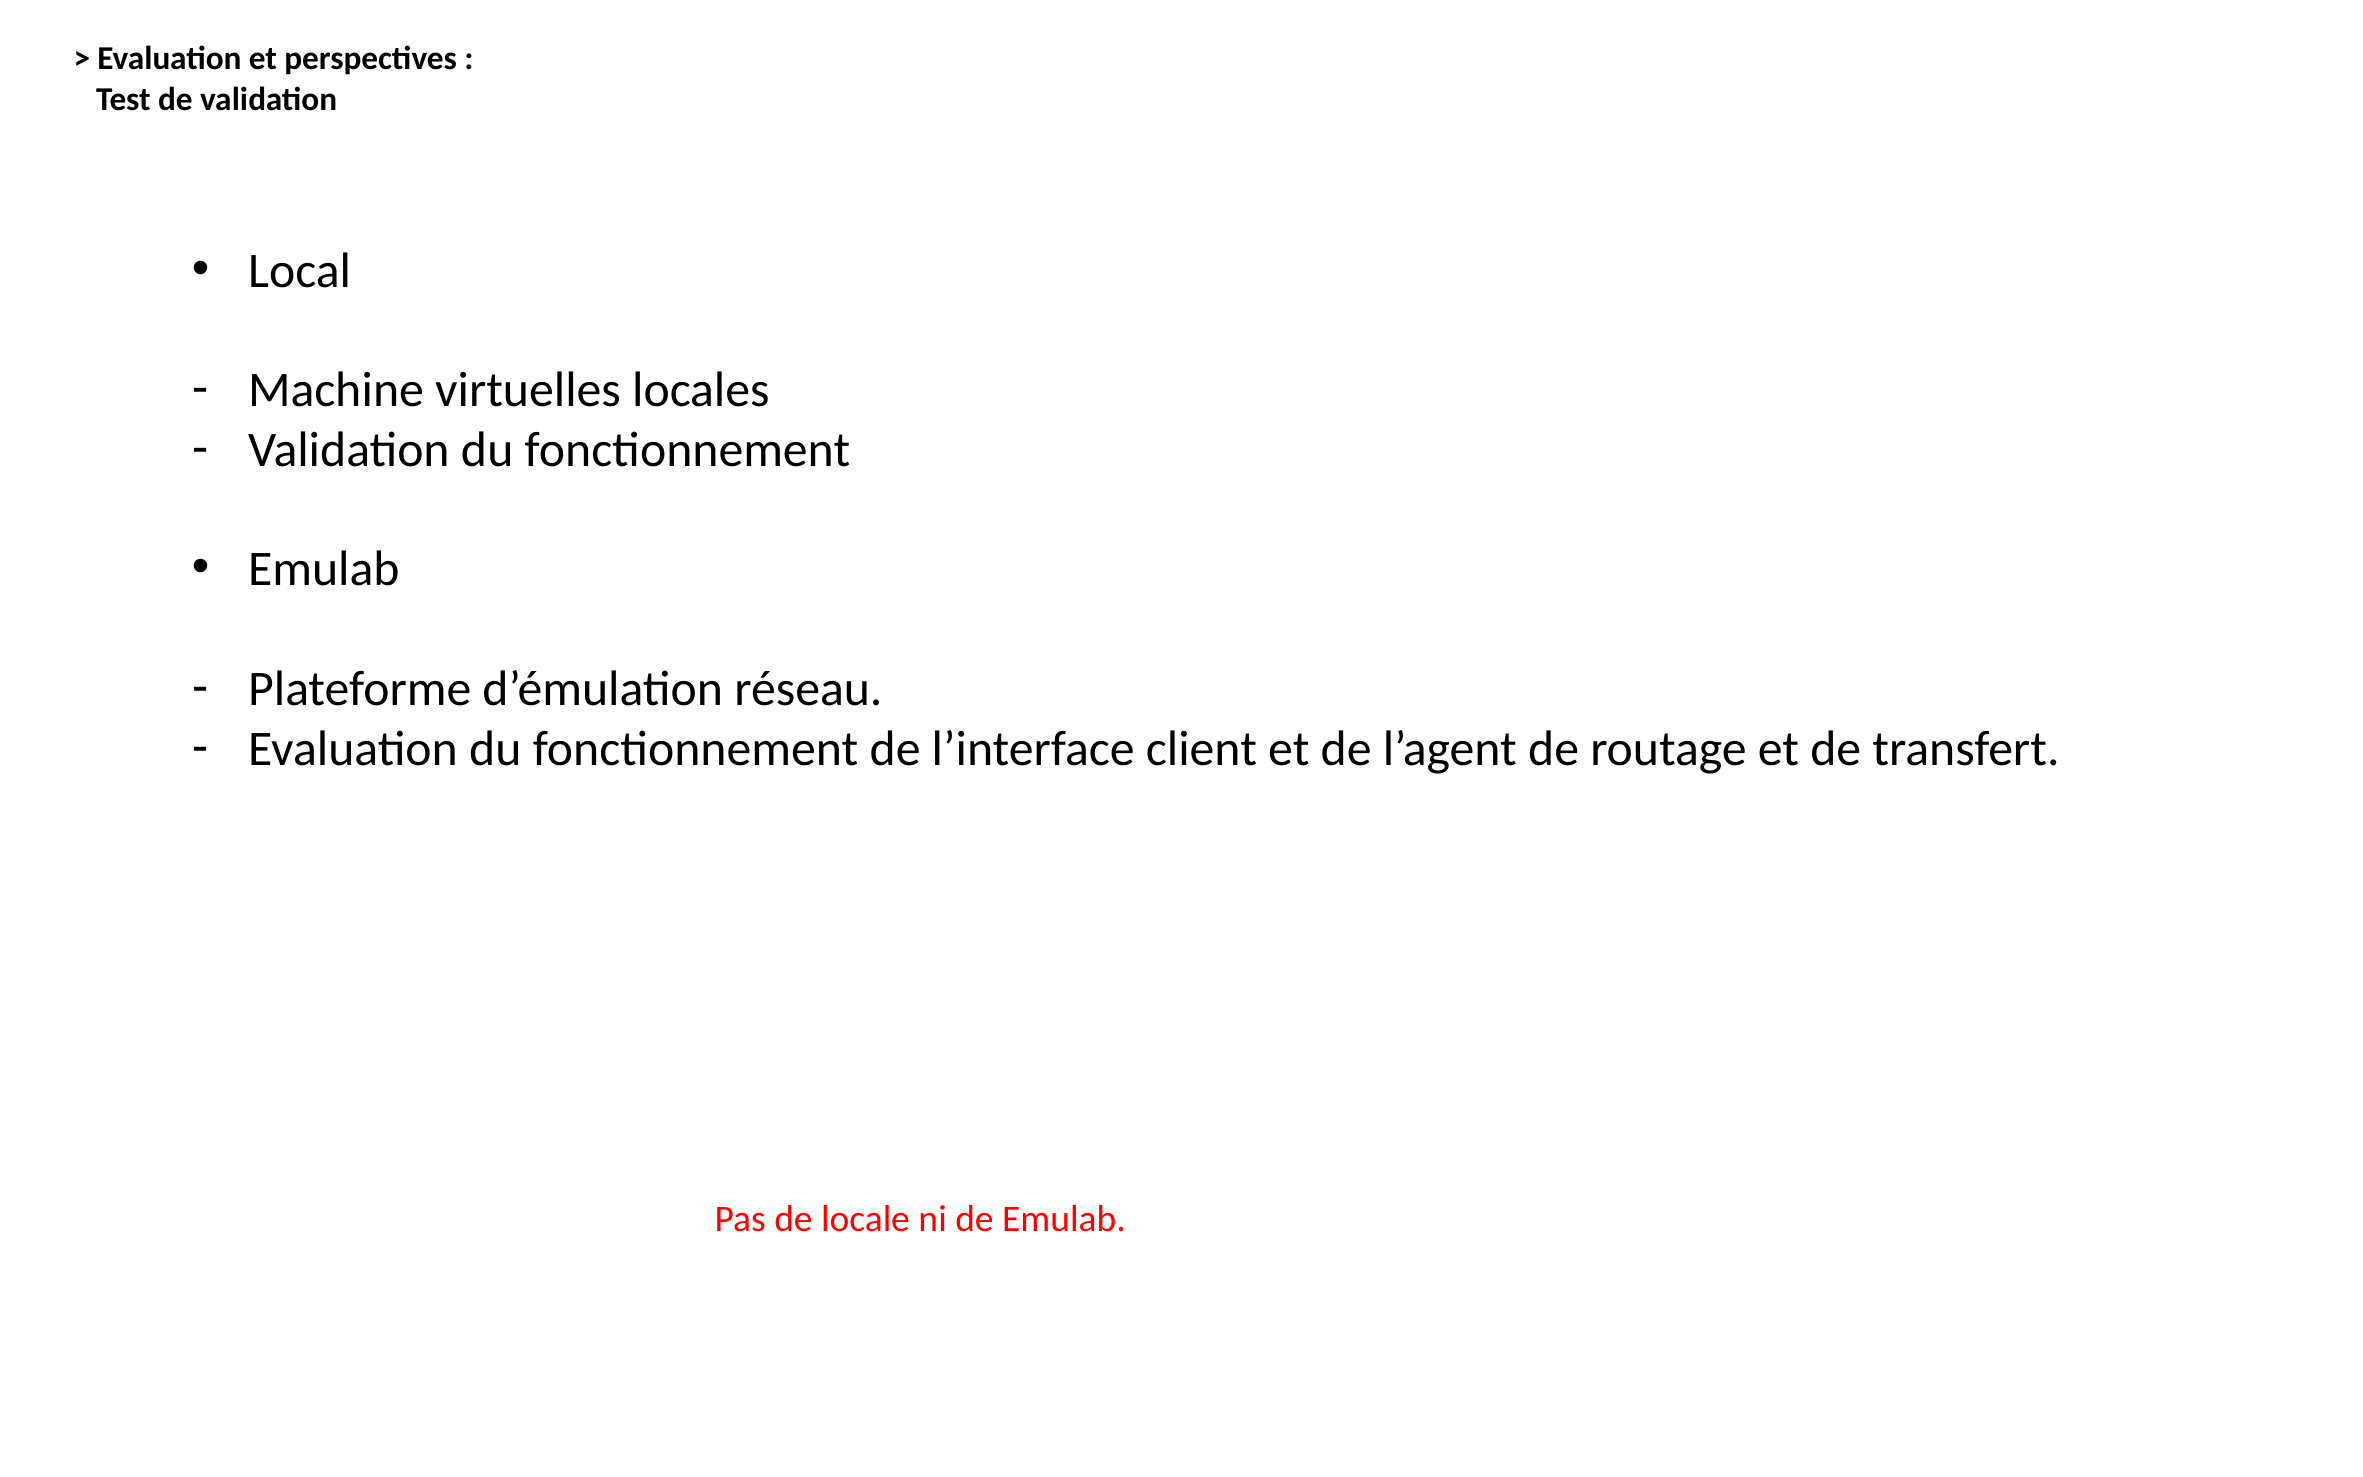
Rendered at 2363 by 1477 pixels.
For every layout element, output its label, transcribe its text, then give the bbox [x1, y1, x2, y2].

text_box Pas de locale ni de Emulab. [699, 1186, 1150, 1247]
text_box Local Machine virtuelles locales Validation du fonctionnement Emulab Plateforme d’émulation réseau. Evaluation du fonctionnement de l’interface client et de l’agent de routage et de transfert. [176, 230, 2256, 843]
text_box > Evaluation et perspectives : Test de validation [58, 29, 1099, 125]
